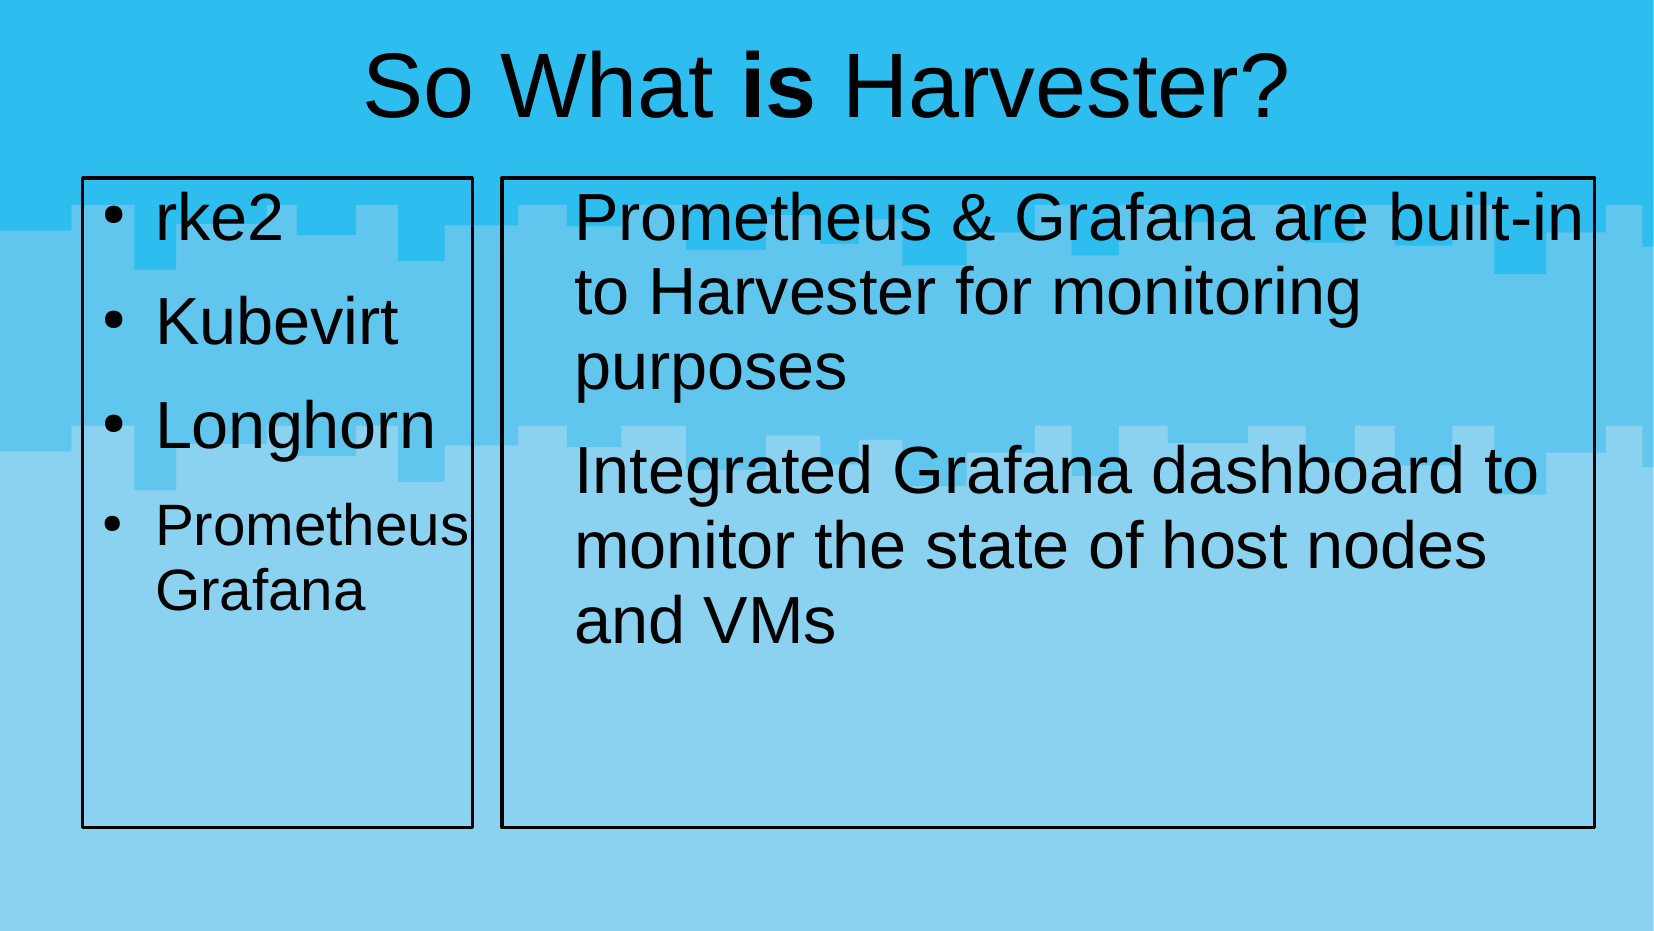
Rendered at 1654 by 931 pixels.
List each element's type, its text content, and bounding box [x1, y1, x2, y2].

title So What is Harvester? [82, 8, 1571, 164]
list Prometheus & Grafana are built-in to Harvester for monitoring purposes Integrated Grafana dashboard to monitor the state of host nodes and VMs [501, 177, 1595, 828]
list rke2 Kubevirt Longhorn Prometheus Grafana [82, 177, 473, 828]
picture [0, 0, 1654, 931]
